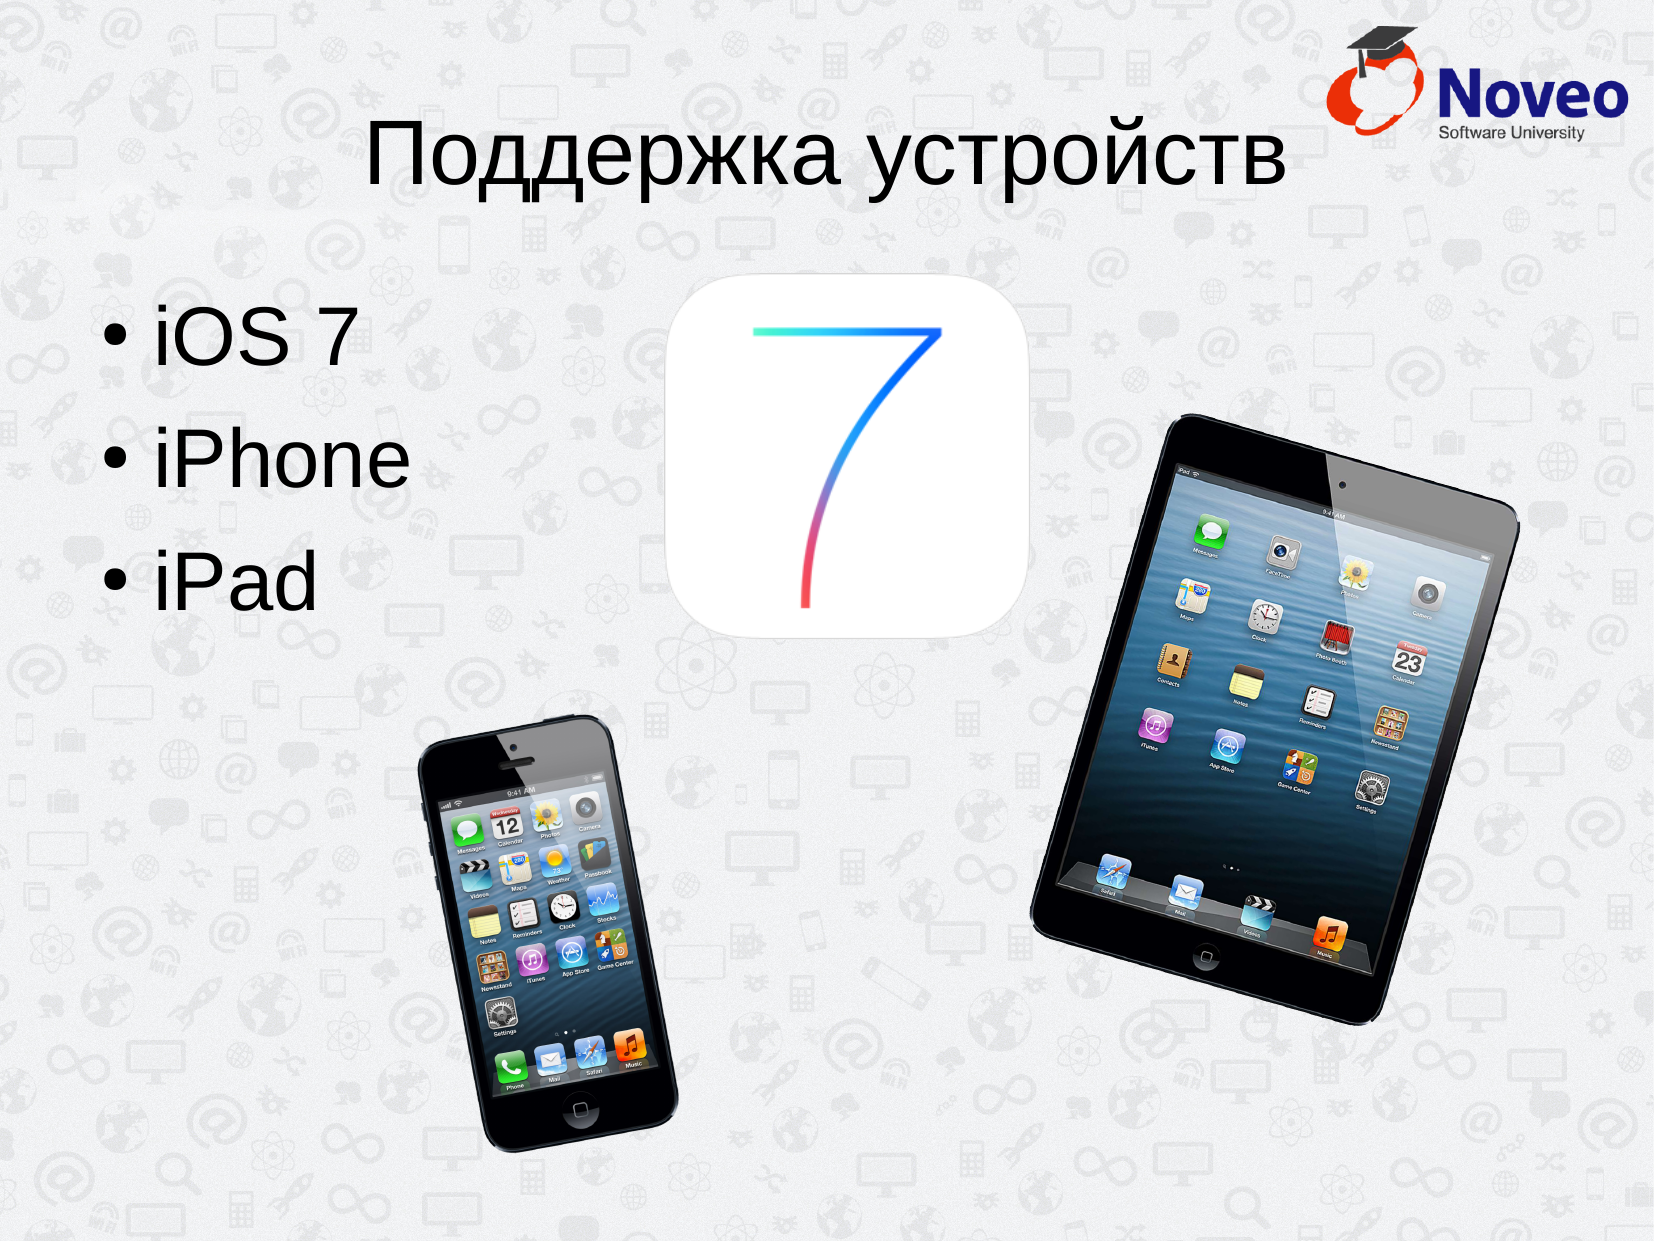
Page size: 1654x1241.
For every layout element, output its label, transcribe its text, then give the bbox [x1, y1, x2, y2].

picture [0, 0, 1654, 1241]
title Поддержка устройств [82, 49, 1571, 257]
list iOS 7 iPhone iPad [82, 290, 1571, 1010]
